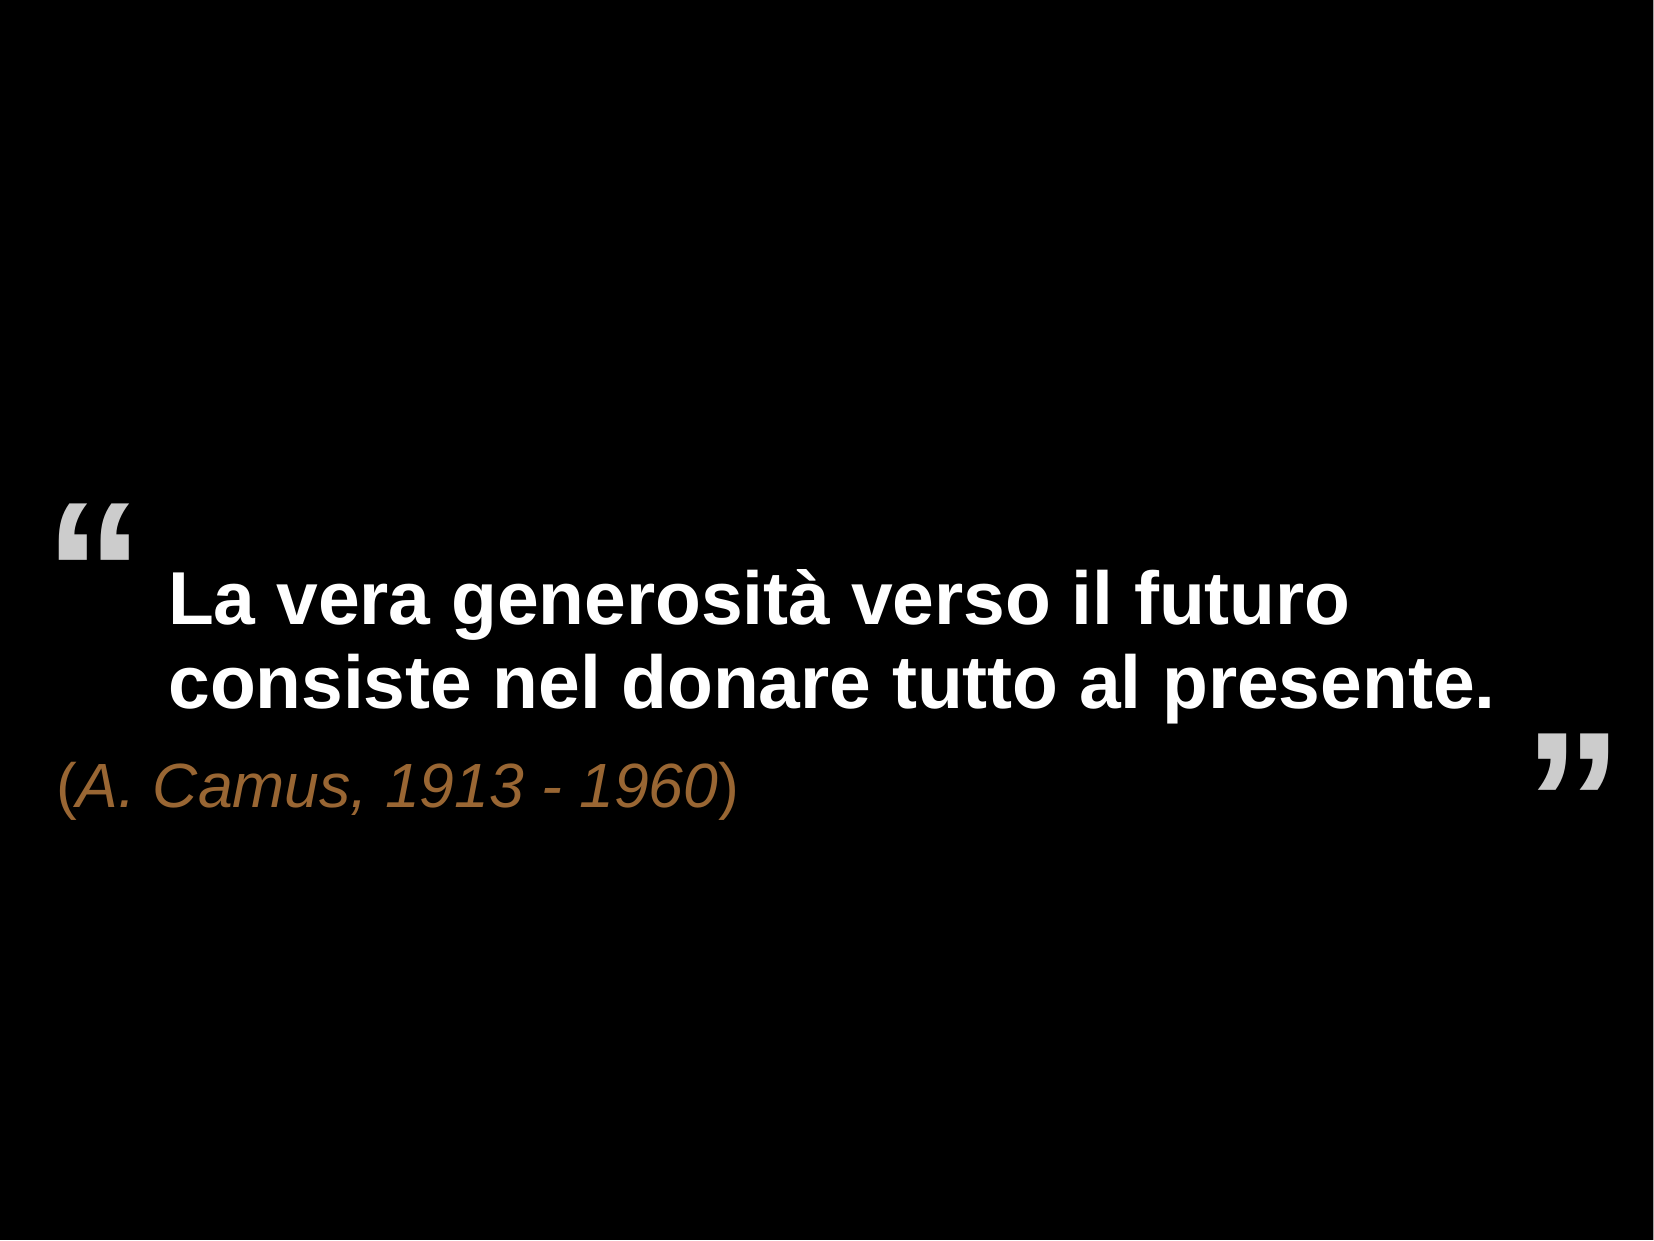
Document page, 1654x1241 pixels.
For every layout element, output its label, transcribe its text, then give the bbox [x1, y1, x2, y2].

text_box ” [1508, 682, 1648, 956]
text_box “ [29, 452, 207, 725]
text_box (A. Camus, 1913 - 1960) [41, 744, 740, 839]
text_box La vera generosità verso il futuro consiste nel donare tutto al presente. [153, 549, 1512, 758]
